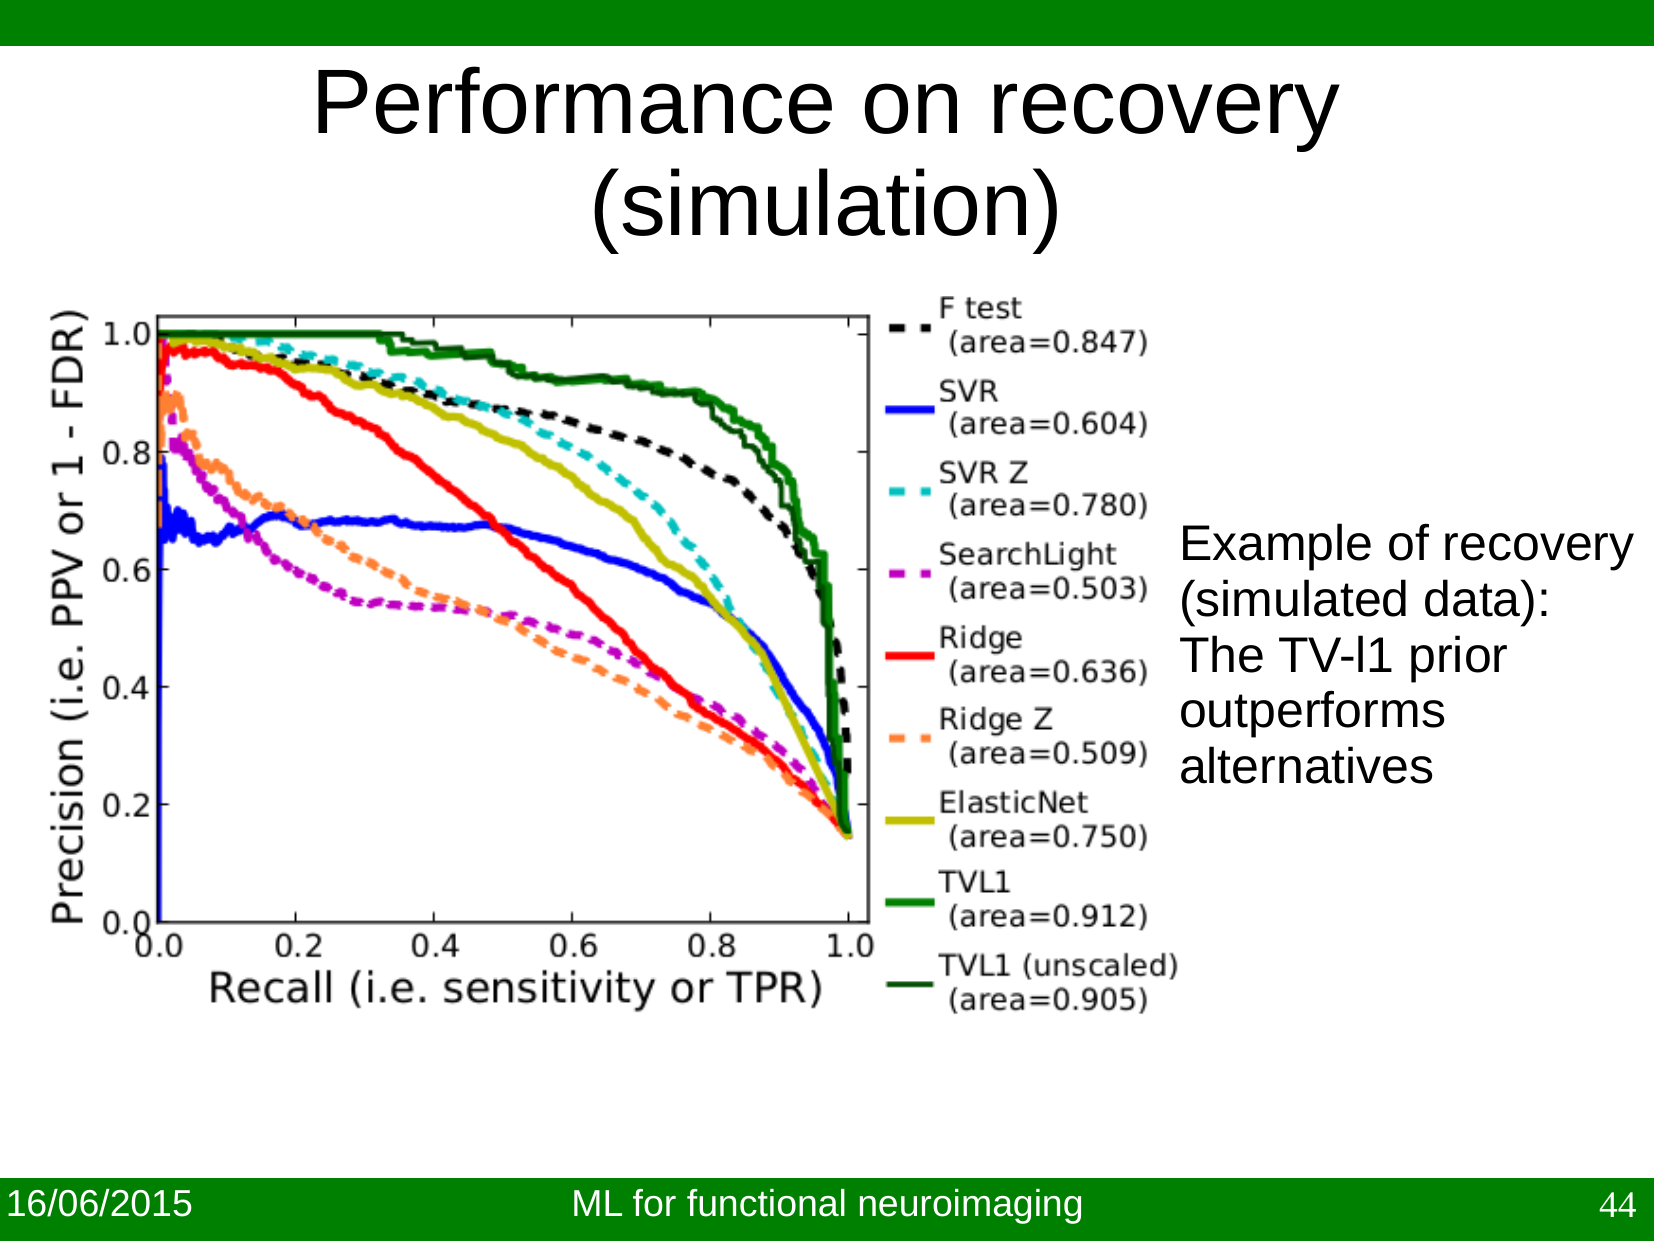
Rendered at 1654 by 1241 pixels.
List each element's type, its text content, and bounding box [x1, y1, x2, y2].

text_box Example of recovery (simulated data): The TV-l1 prior outperforms alternatives [1164, 507, 1654, 805]
title Performance on recovery (simulation) [82, 49, 1571, 257]
picture [47, 296, 1221, 1016]
